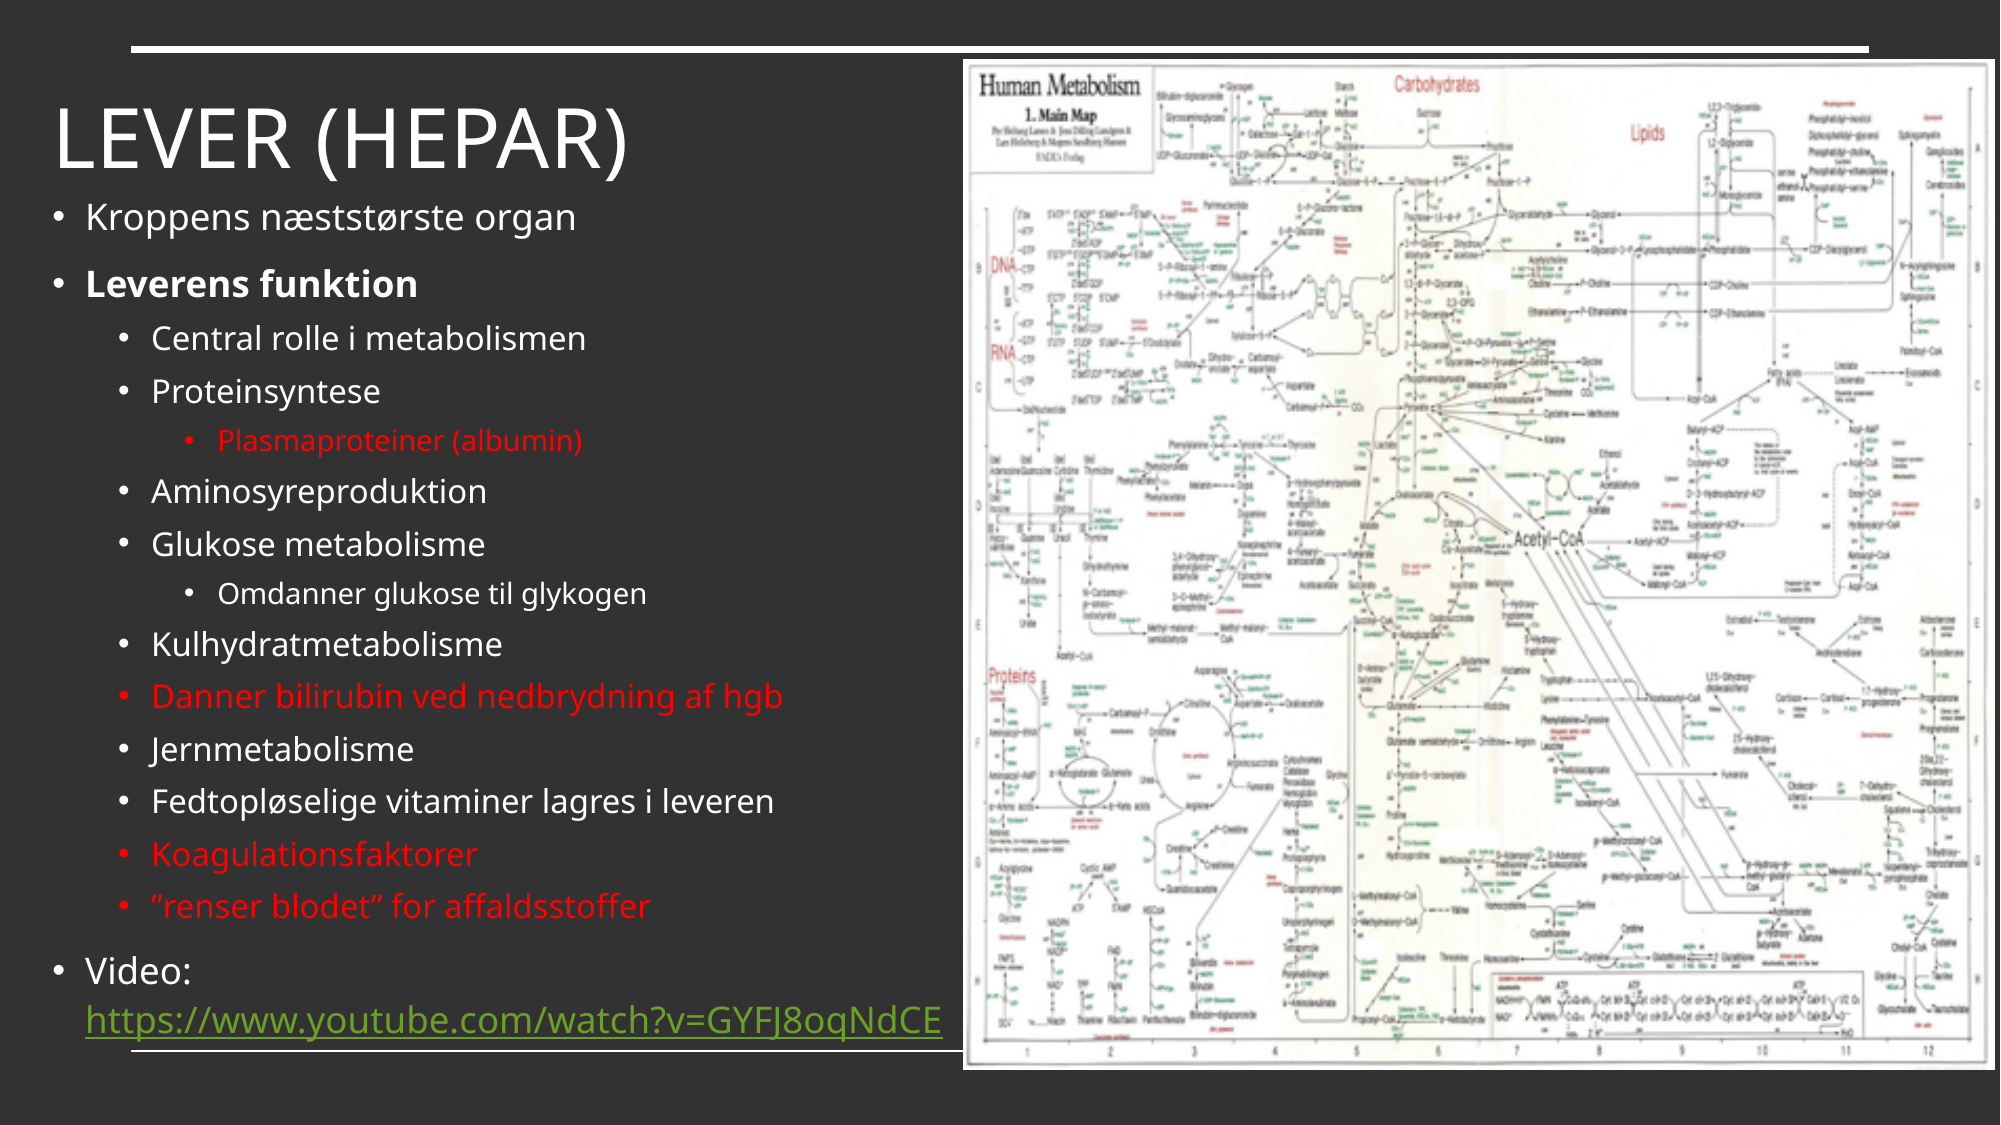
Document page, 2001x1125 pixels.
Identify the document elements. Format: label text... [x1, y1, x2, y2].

list Kroppens næststørste organ Leverens funktion Central rolle i metabolismen Proteinsyntese Plasmaproteiner (albumin) Aminosyreproduktion Glukose metabolisme Omdanner glukose til glykogen Kulhydratmetabolisme Danner bilirubin ved nedbrydning af hgb Jernmetabolisme Fedtopløselige vitaminer lagres i leveren Koagulationsfaktorer ”renser blodet” for affaldsstoffer Video: https://www.youtube.com/watch?v=GYFJ8oqNdCE [37, 182, 964, 1085]
title Lever (hepar) [37, 77, 963, 182]
picture [963, 59, 1995, 1070]
